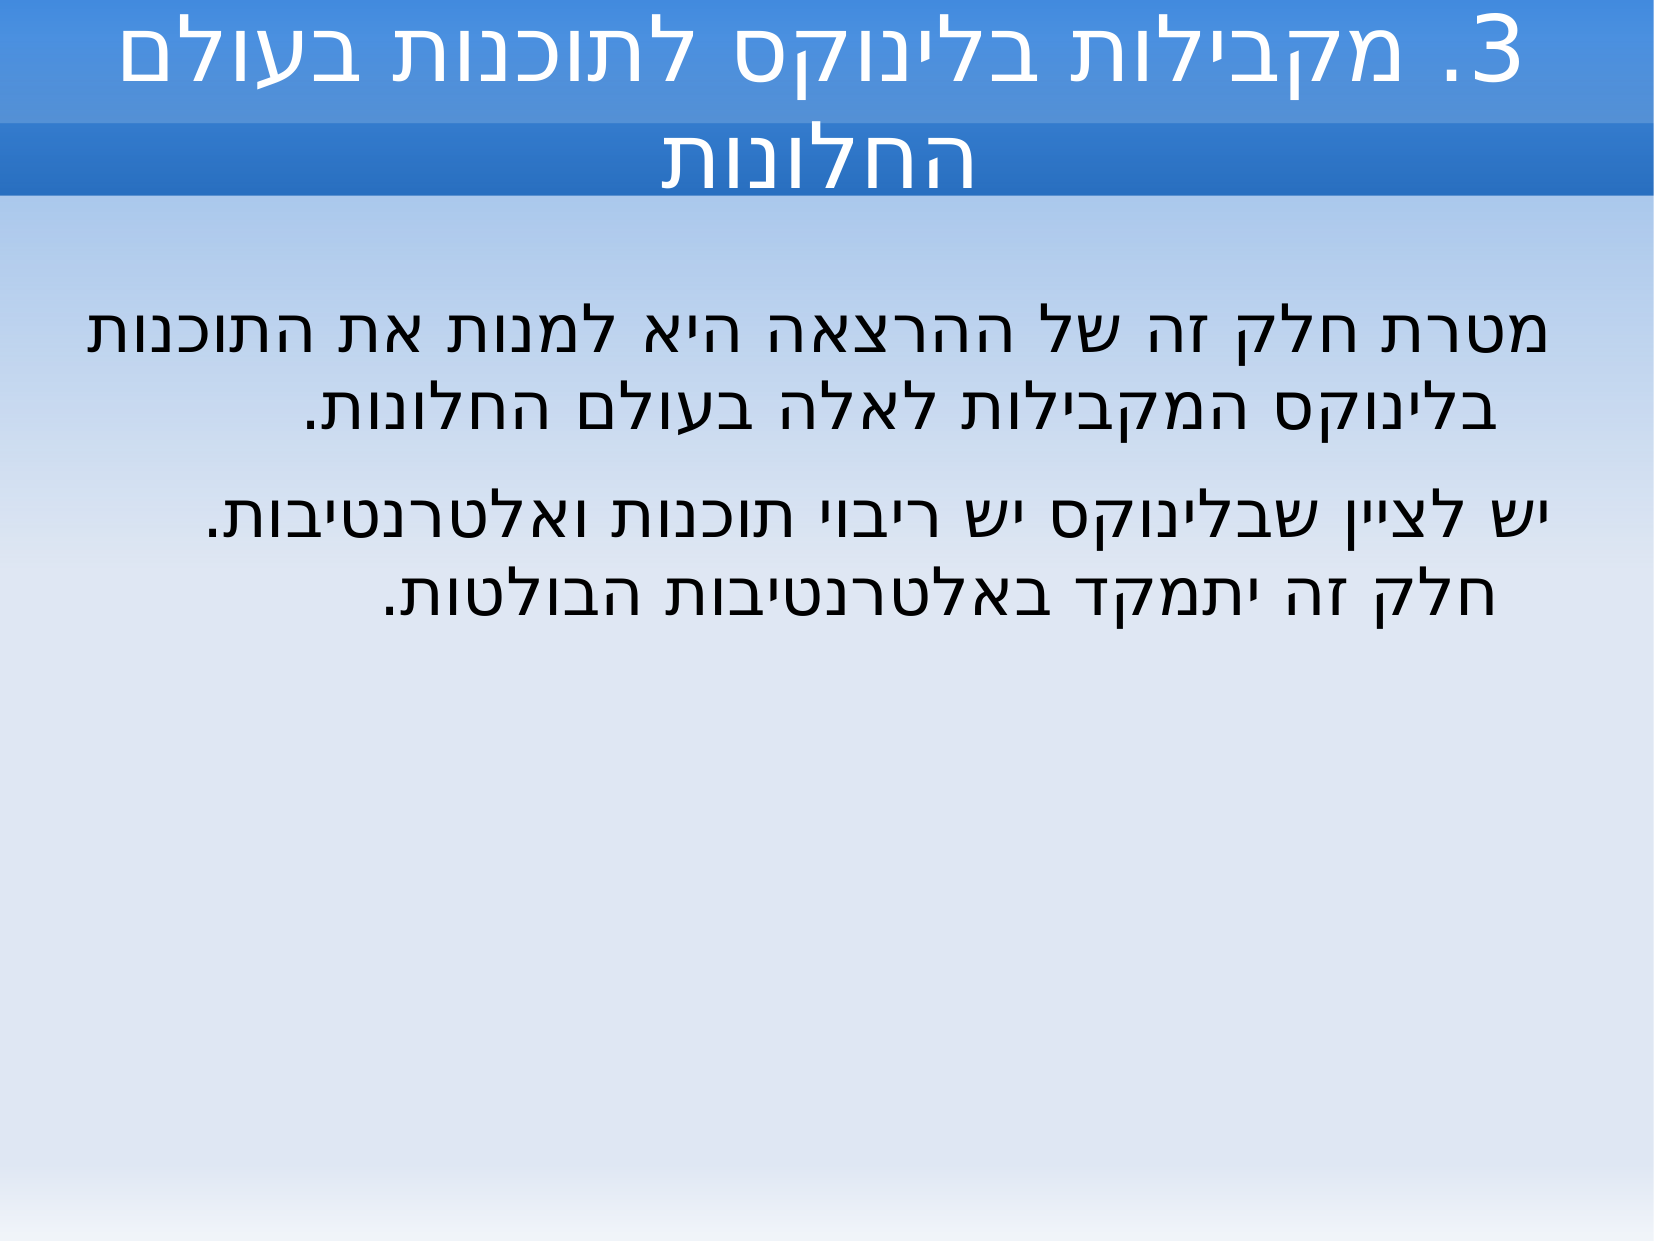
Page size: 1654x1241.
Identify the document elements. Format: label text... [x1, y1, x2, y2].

list מטרת חלק זה של ההרצאה היא למנות את התוכנות בלינוקס המקבילות לאלה בעולם החלונות. יש לציין שבלינוקס יש ריבוי תוכנות ואלטרנטיבות. חלק זה יתמקד באלטרנטיבות הבולטות. [82, 290, 1571, 1094]
picture [0, 0, 1654, 1241]
title 3. מקבילות בלינוקס לתוכנות בעולם החלונות [76, 0, 1565, 211]
